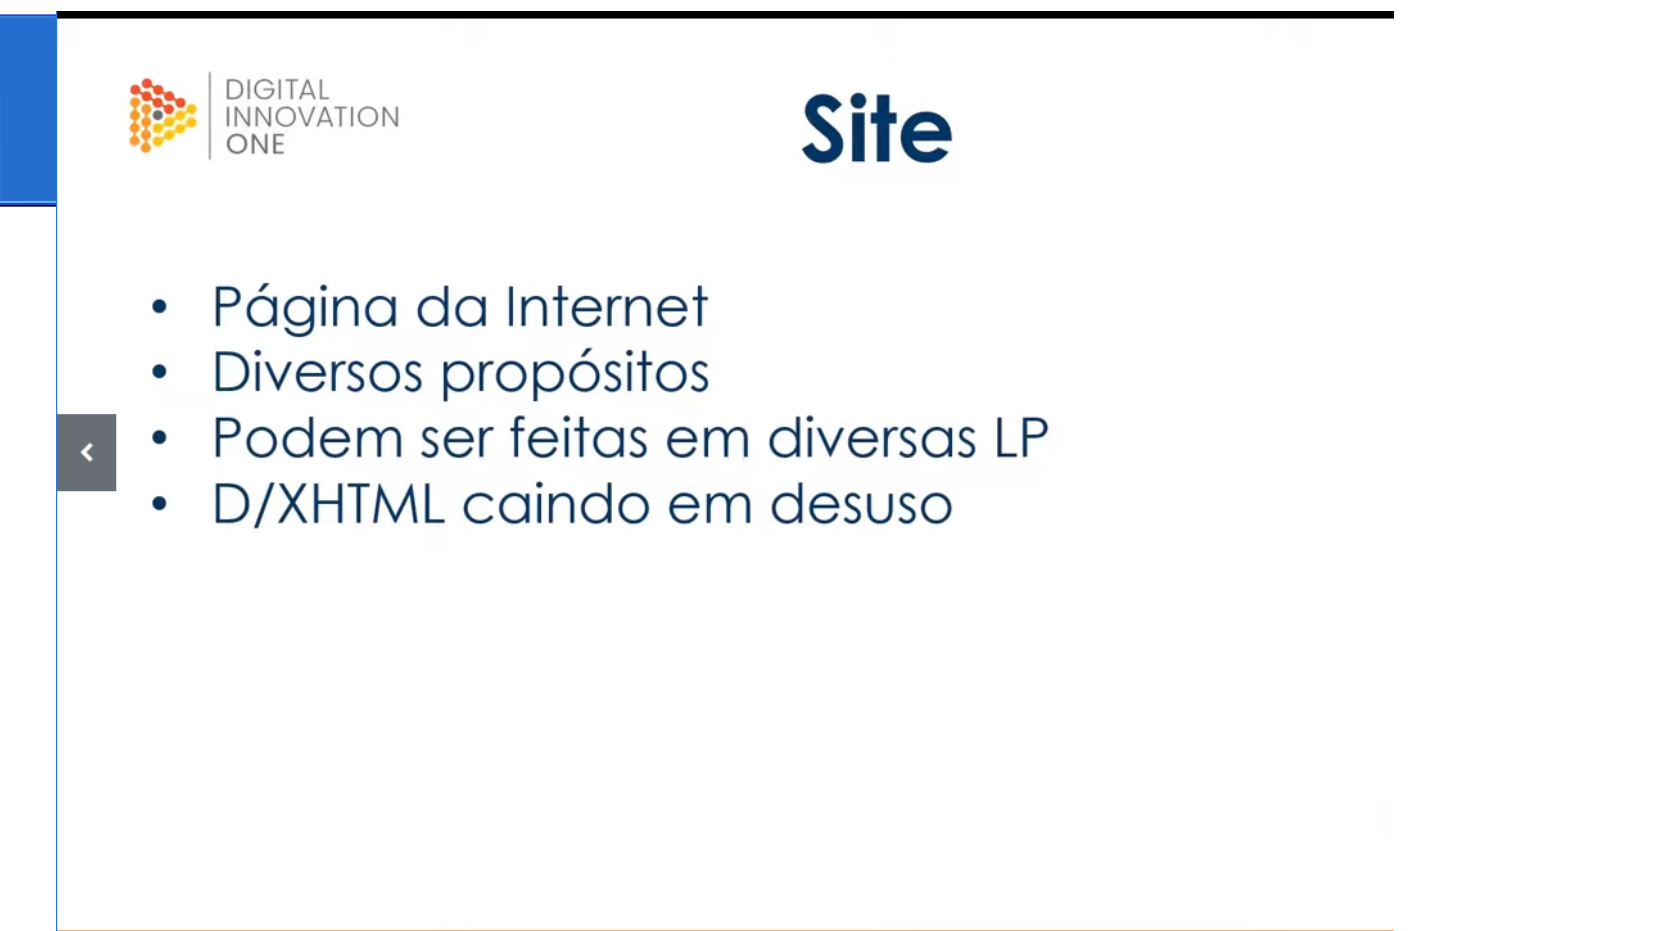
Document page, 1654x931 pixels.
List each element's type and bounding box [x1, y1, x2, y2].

picture [56, 11, 1394, 931]
